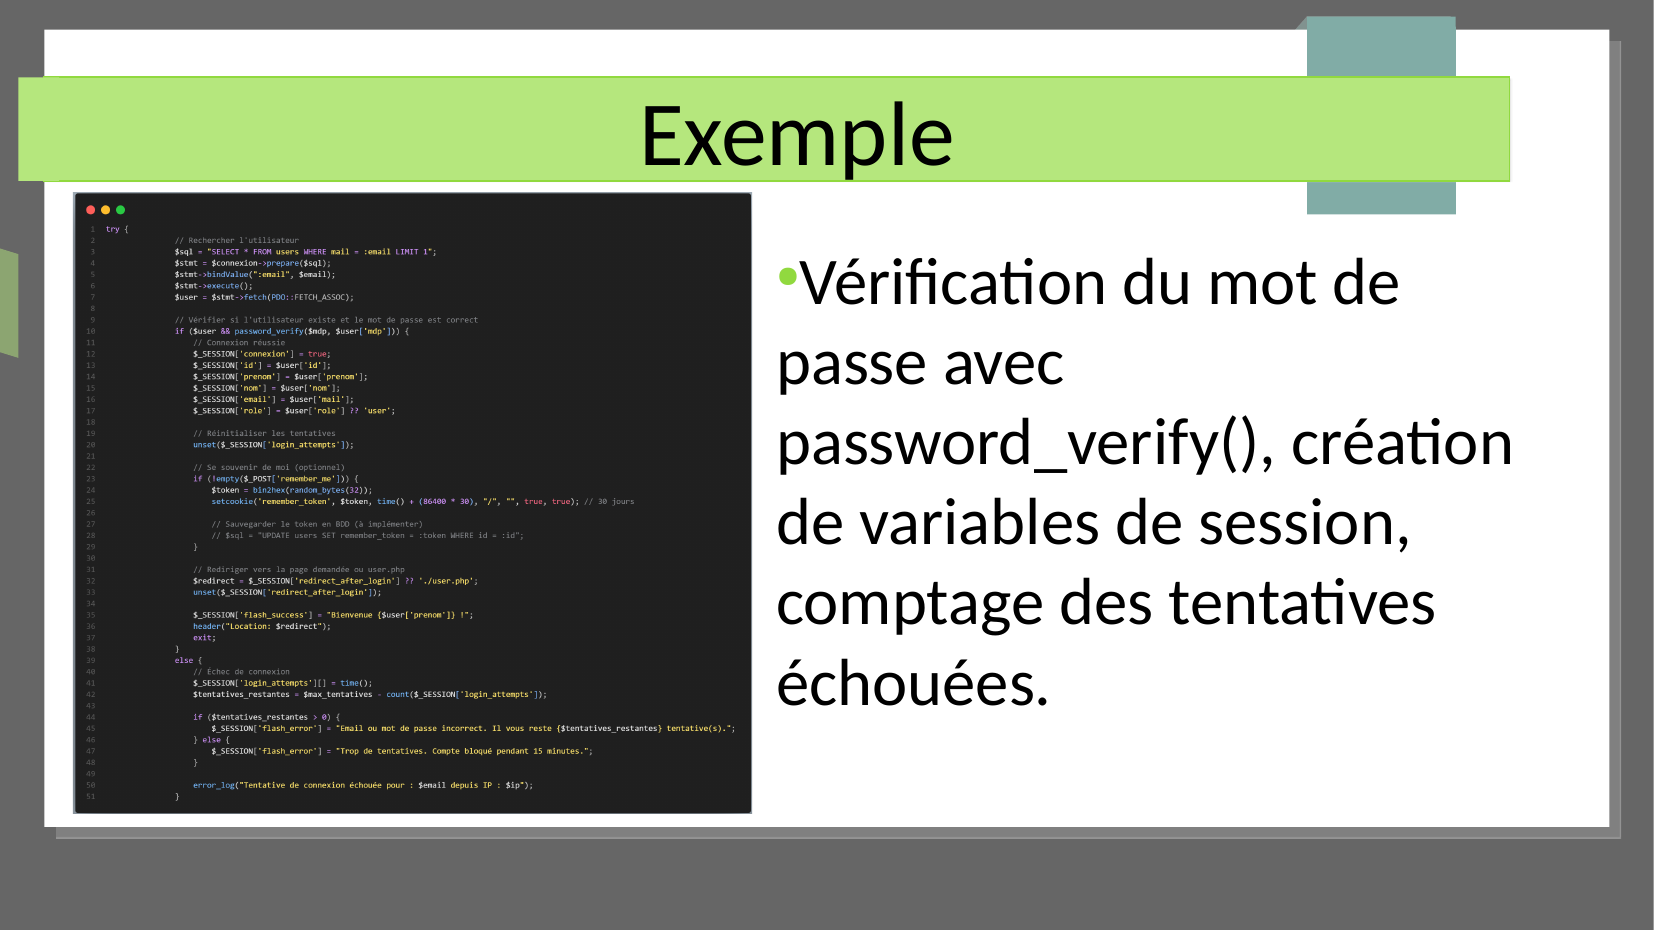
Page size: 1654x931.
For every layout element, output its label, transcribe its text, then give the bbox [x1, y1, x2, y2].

picture [72, 192, 753, 814]
list Vérification du mot de passe avec password_verify(), création de variables de session, comptage des tentatives échouées. [775, 237, 1565, 813]
title Exemple [88, 73, 1506, 178]
